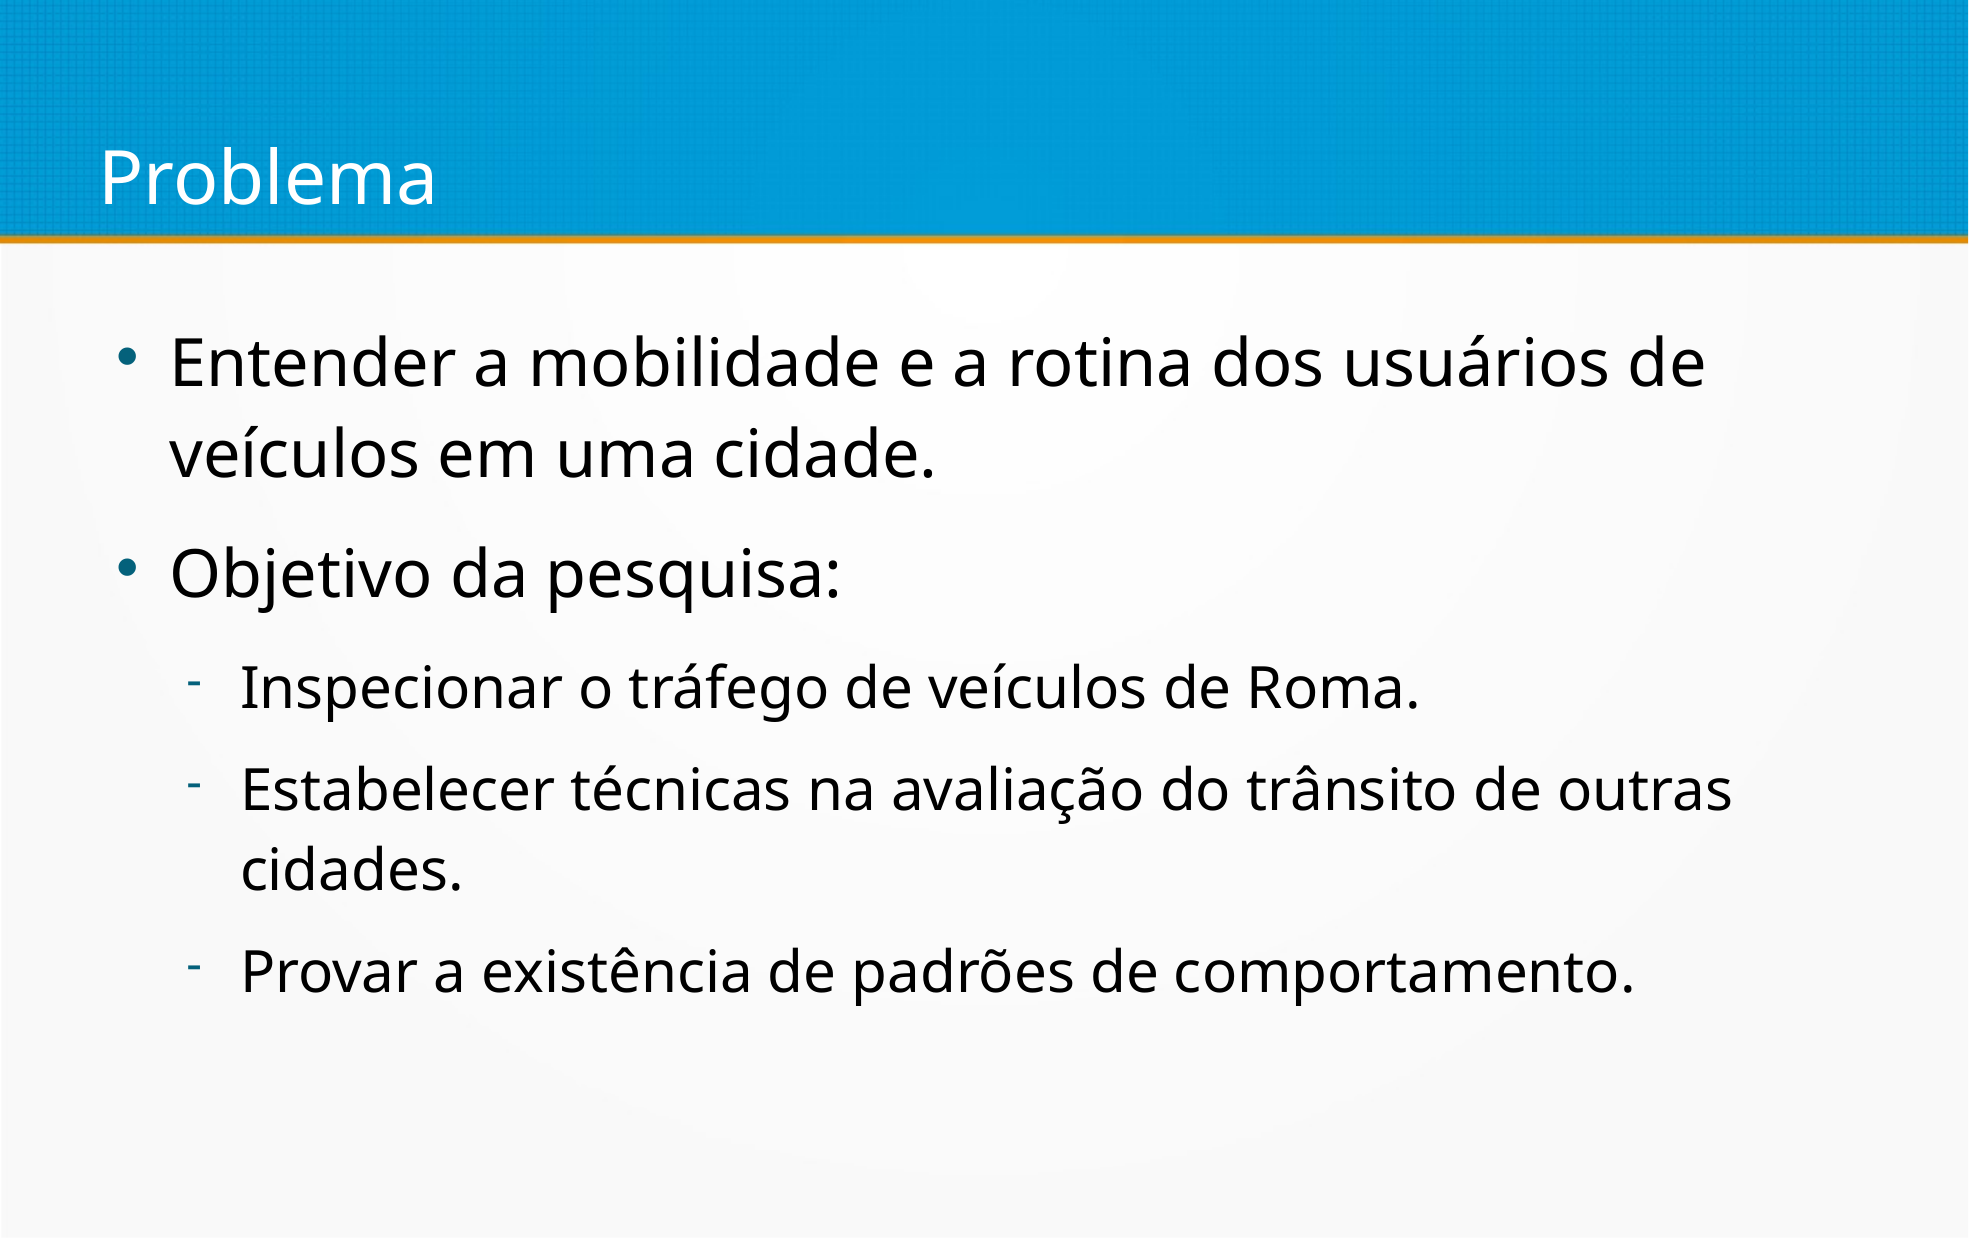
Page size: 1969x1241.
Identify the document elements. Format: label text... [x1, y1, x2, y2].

text_box Entender a mobilidade e a rotina dos usuários de veículos em uma cidade. Objetivo da pesquisa: Inspecionar o tráfego de veículos de Roma. Estabelecer técnicas na avaliação do trânsito de outras cidades. Provar a existência de padrões de comportamento. [98, 314, 1860, 1080]
picture [0, 233, 1969, 1241]
text_box Problema [98, 19, 1870, 227]
